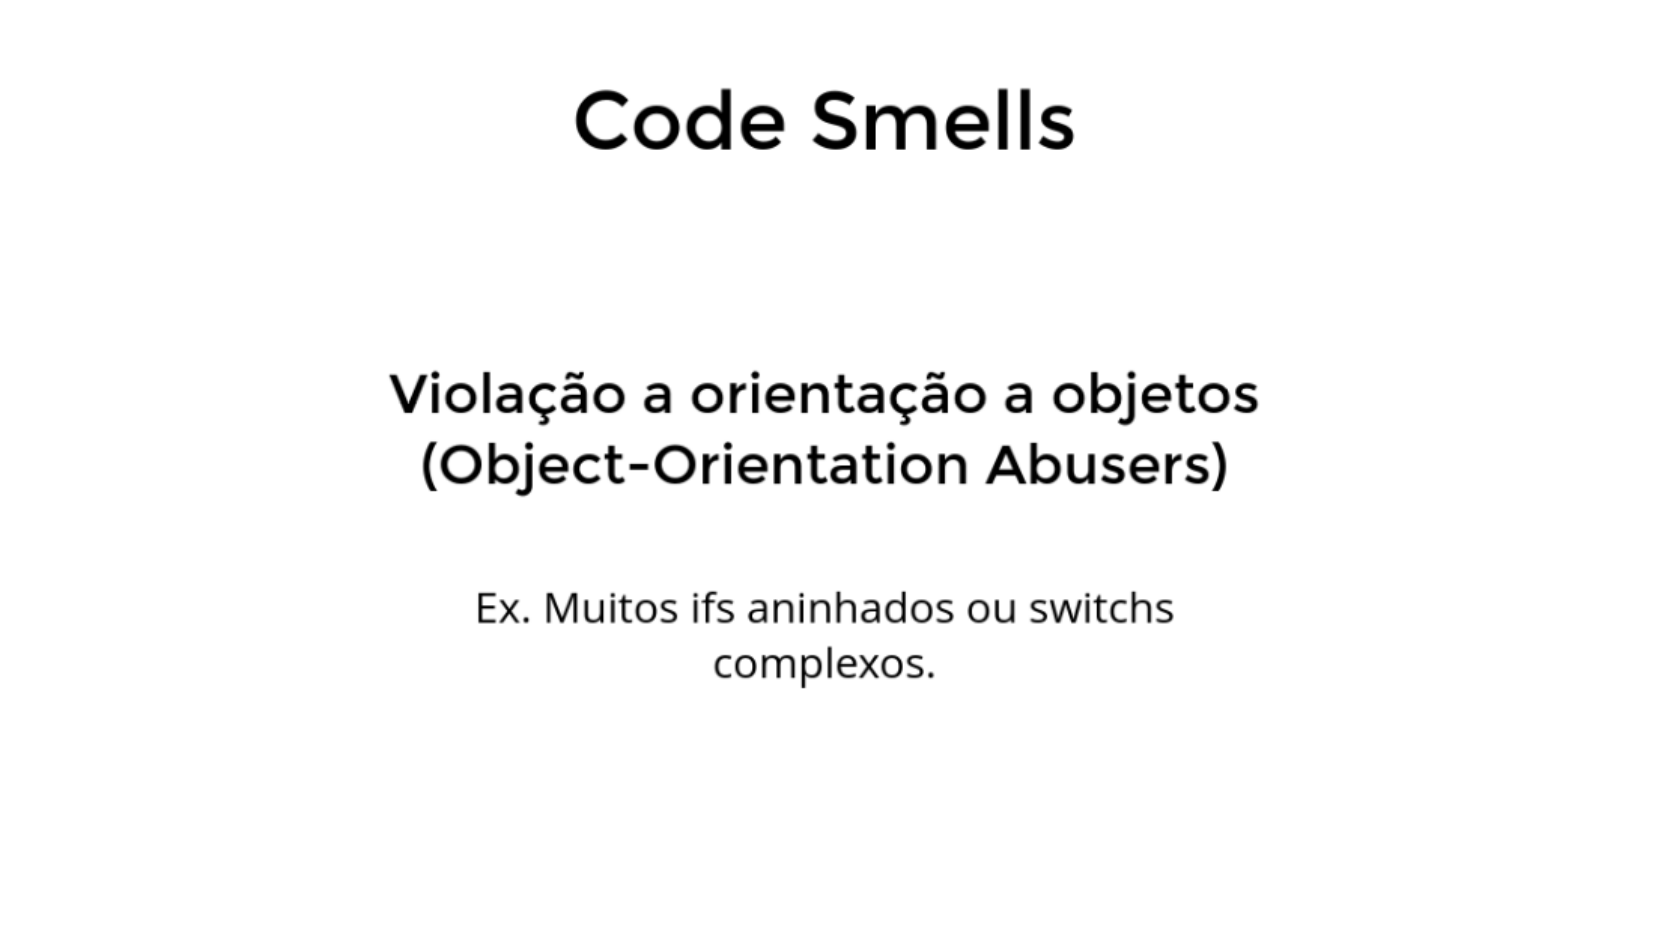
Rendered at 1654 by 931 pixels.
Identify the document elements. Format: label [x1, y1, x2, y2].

picture [247, 0, 1410, 930]
